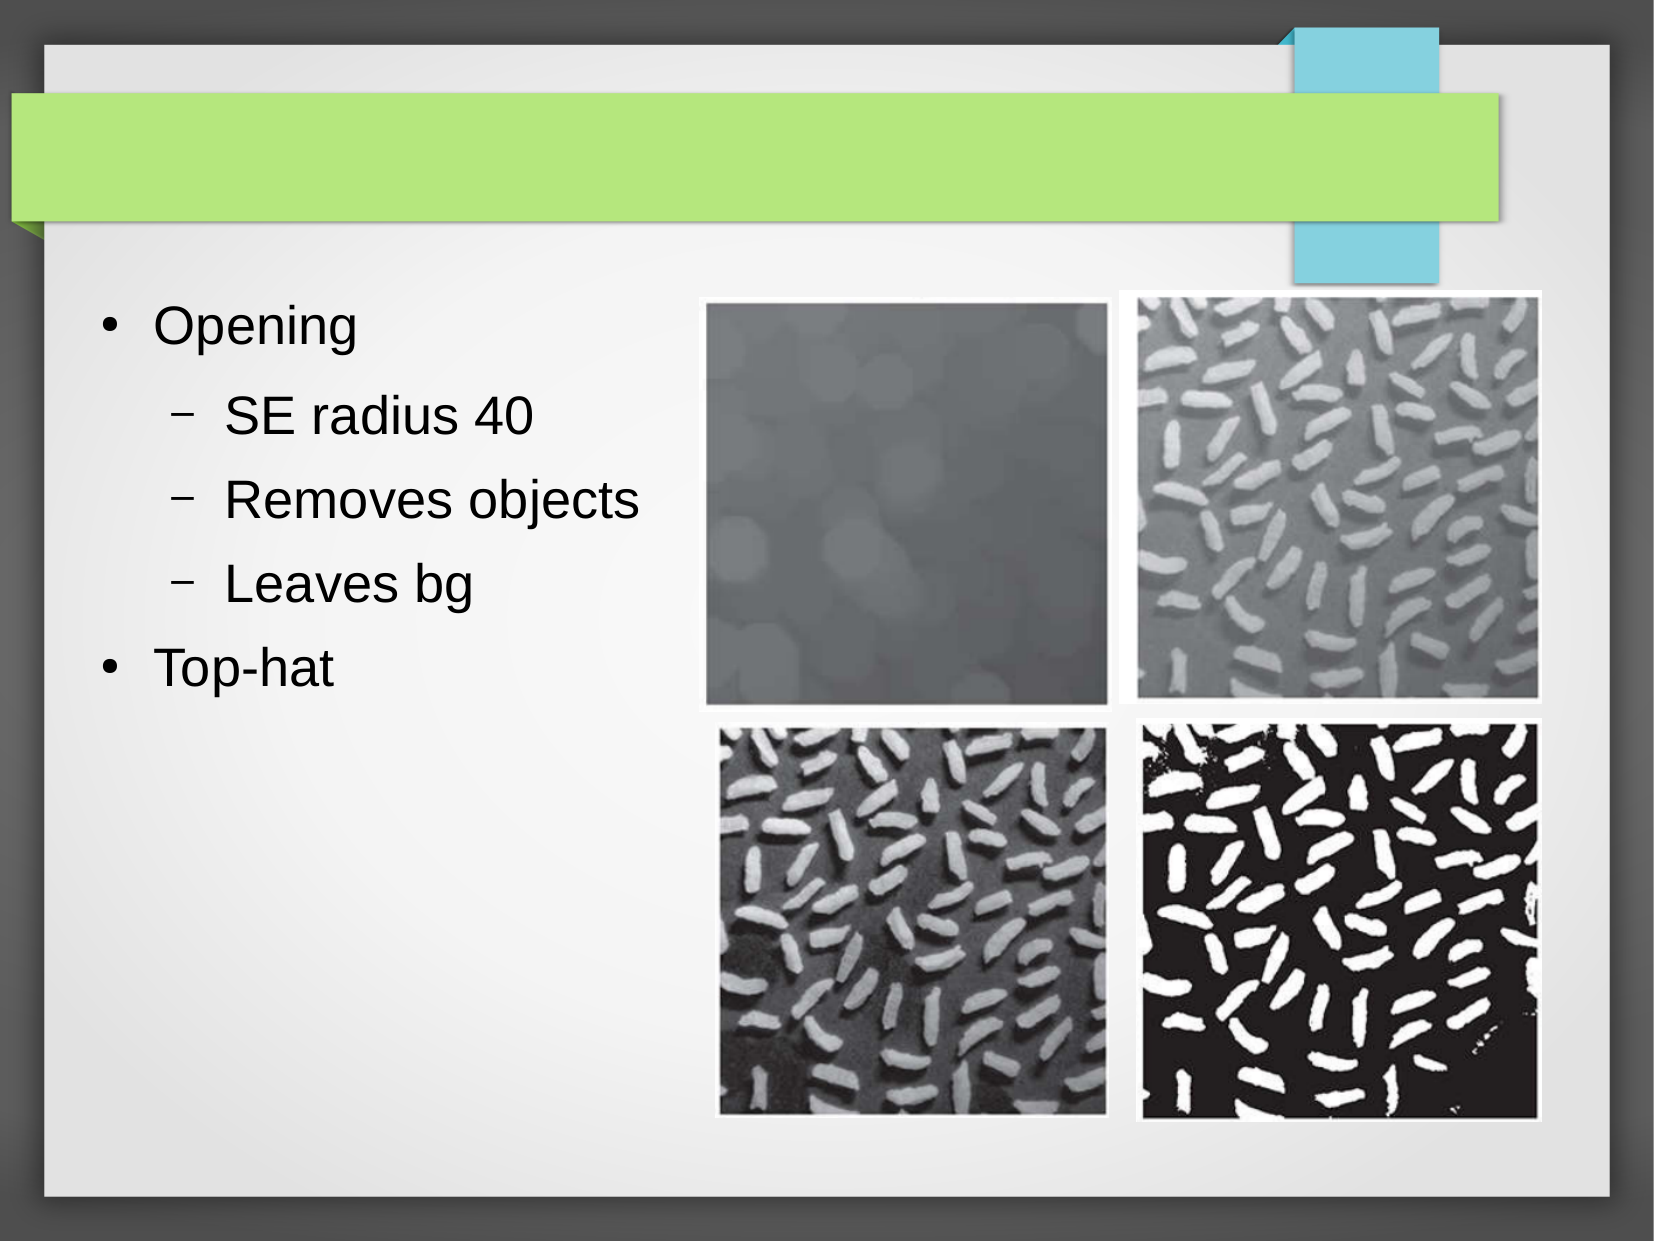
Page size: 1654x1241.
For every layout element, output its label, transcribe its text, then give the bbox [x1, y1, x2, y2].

picture [0, 0, 1654, 1241]
list Opening SE radius 40 Removes objects Leaves bg Top-hat [82, 295, 1571, 1015]
